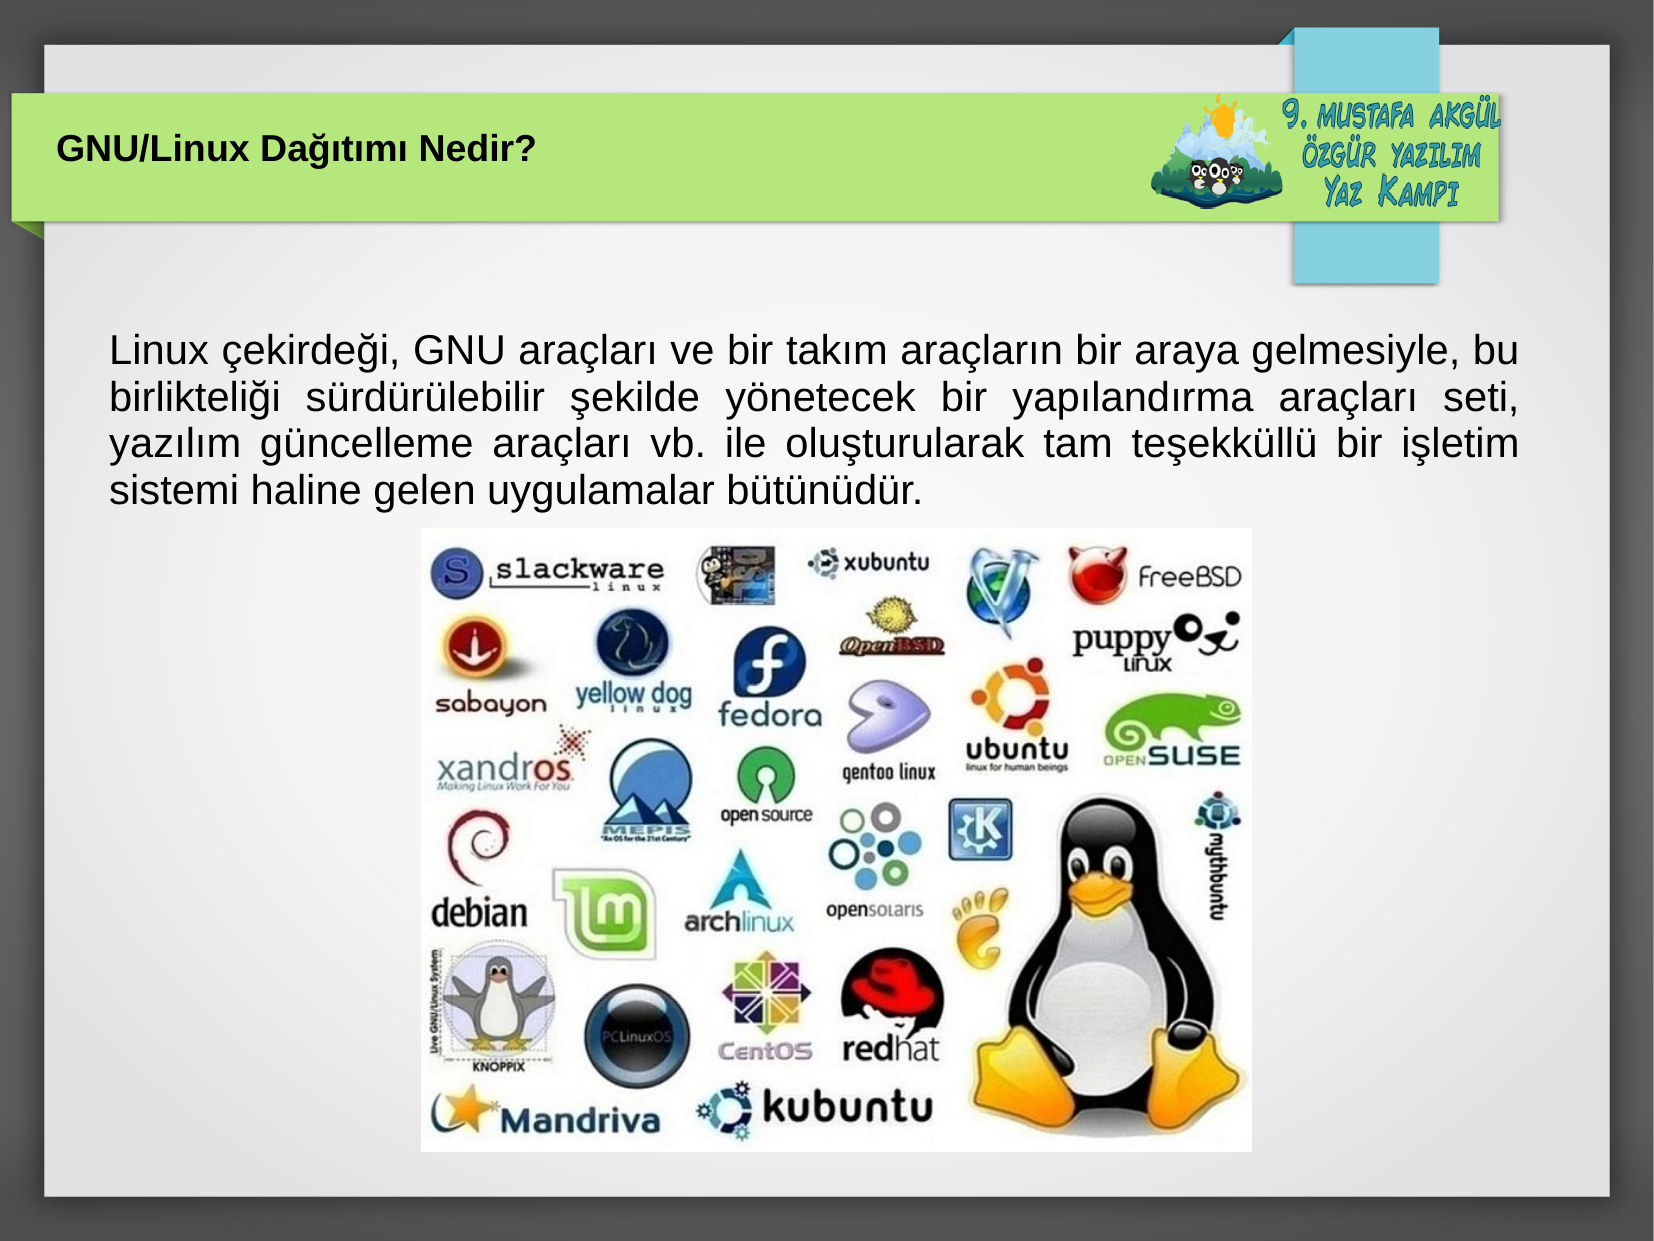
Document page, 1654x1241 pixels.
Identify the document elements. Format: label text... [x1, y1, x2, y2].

text_box Linux çekirdeği, GNU araçları ve bir takım araçların bir araya gelmesiyle, bu birlikteliği sürdürülebilir şekilde yönetecek bir yapılandırma araçları seti, yazılım güncelleme araçları vb. ile oluşturularak tam teşekküllü bir işletim sistemi haline gelen uygulamalar bütünüdür. [94, 319, 1536, 588]
picture [0, 0, 1654, 1241]
text_box GNU/Linux Dağıtımı Nedir? [41, 120, 792, 196]
